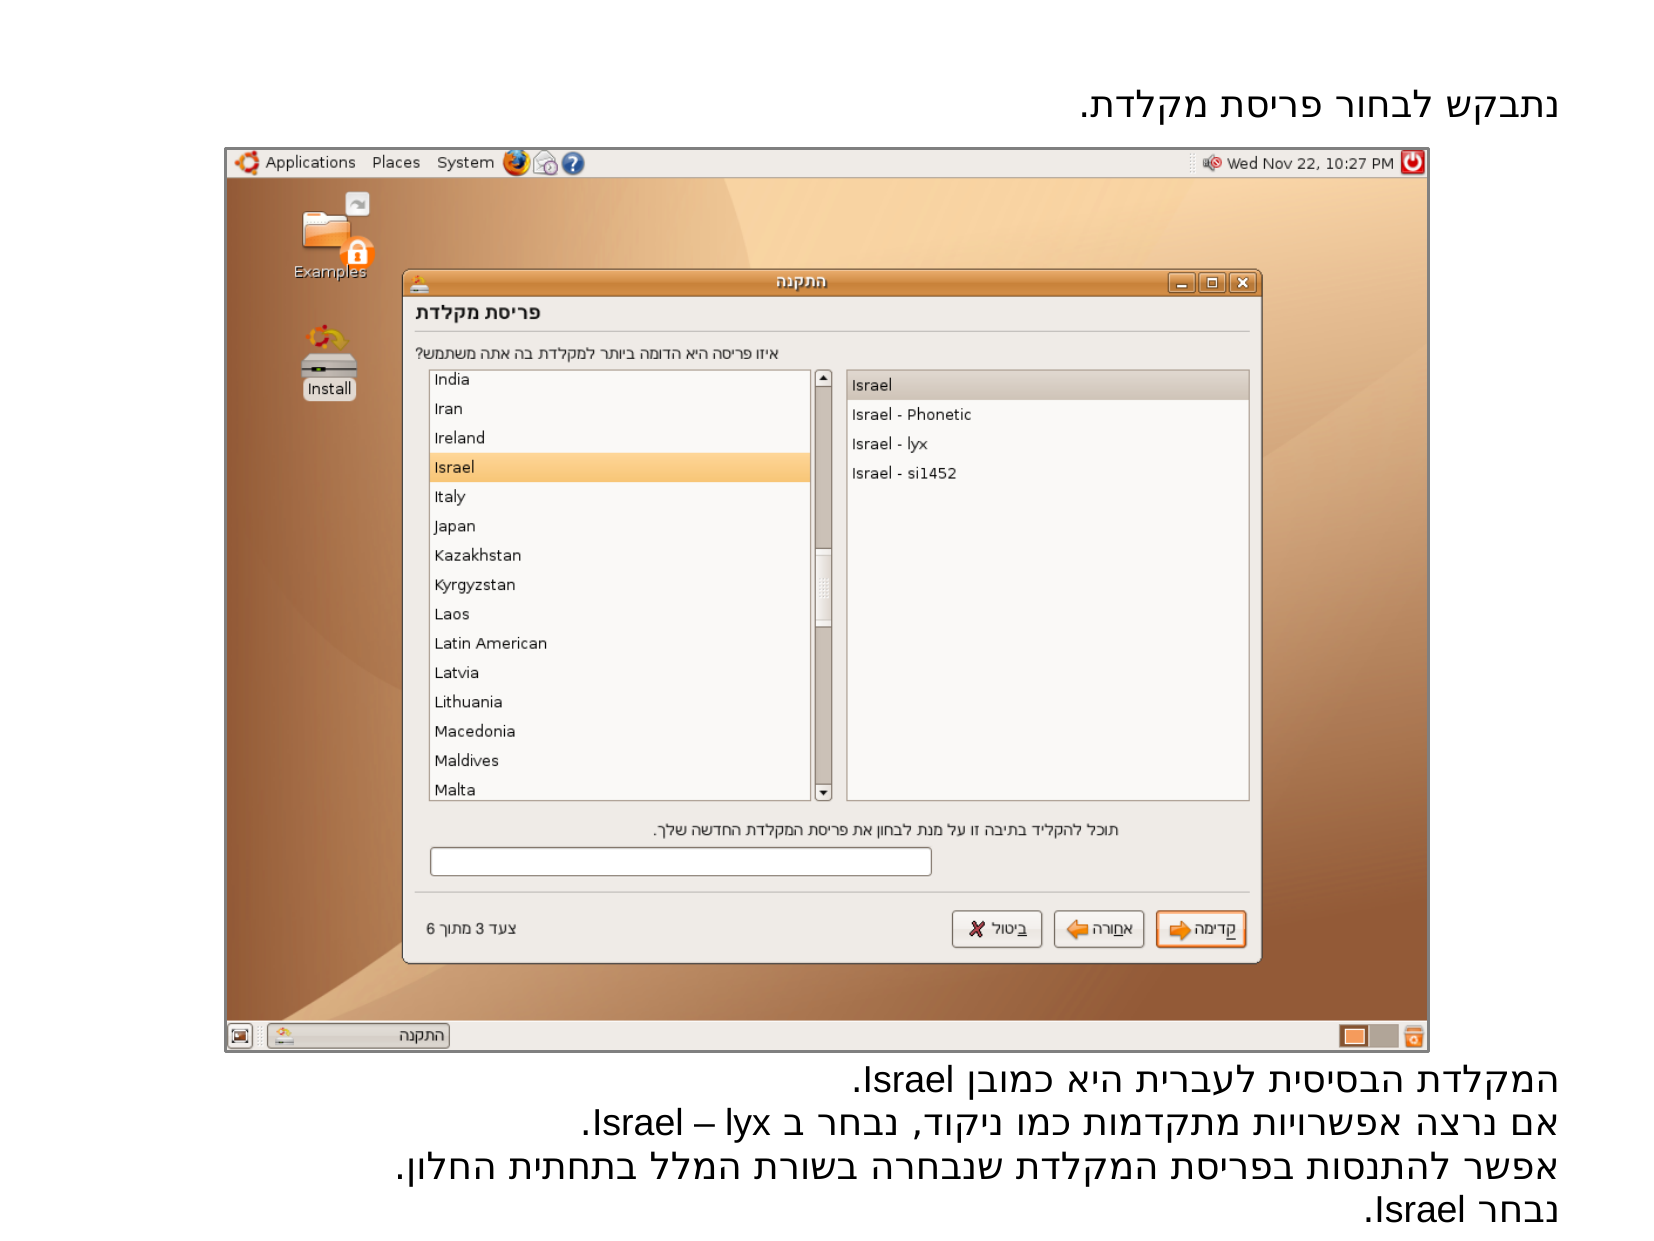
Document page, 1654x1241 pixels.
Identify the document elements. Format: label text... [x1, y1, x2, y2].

text_box המקלדת הבסיסית לעברית היא כמובן Israel. אם נרצה אפשרויות מתקדמות כמו ניקוד, נבחר ב Israel – lyx. אפשר להתנסות בפריסת המקלדת שנבחרה בשורת המלל בתחתית החלון. נבחר Israel. [75, 1050, 1576, 1241]
picture [226, 150, 1427, 1051]
text_box נתבקש לבחור פריסת מקלדת. [225, 75, 1576, 136]
